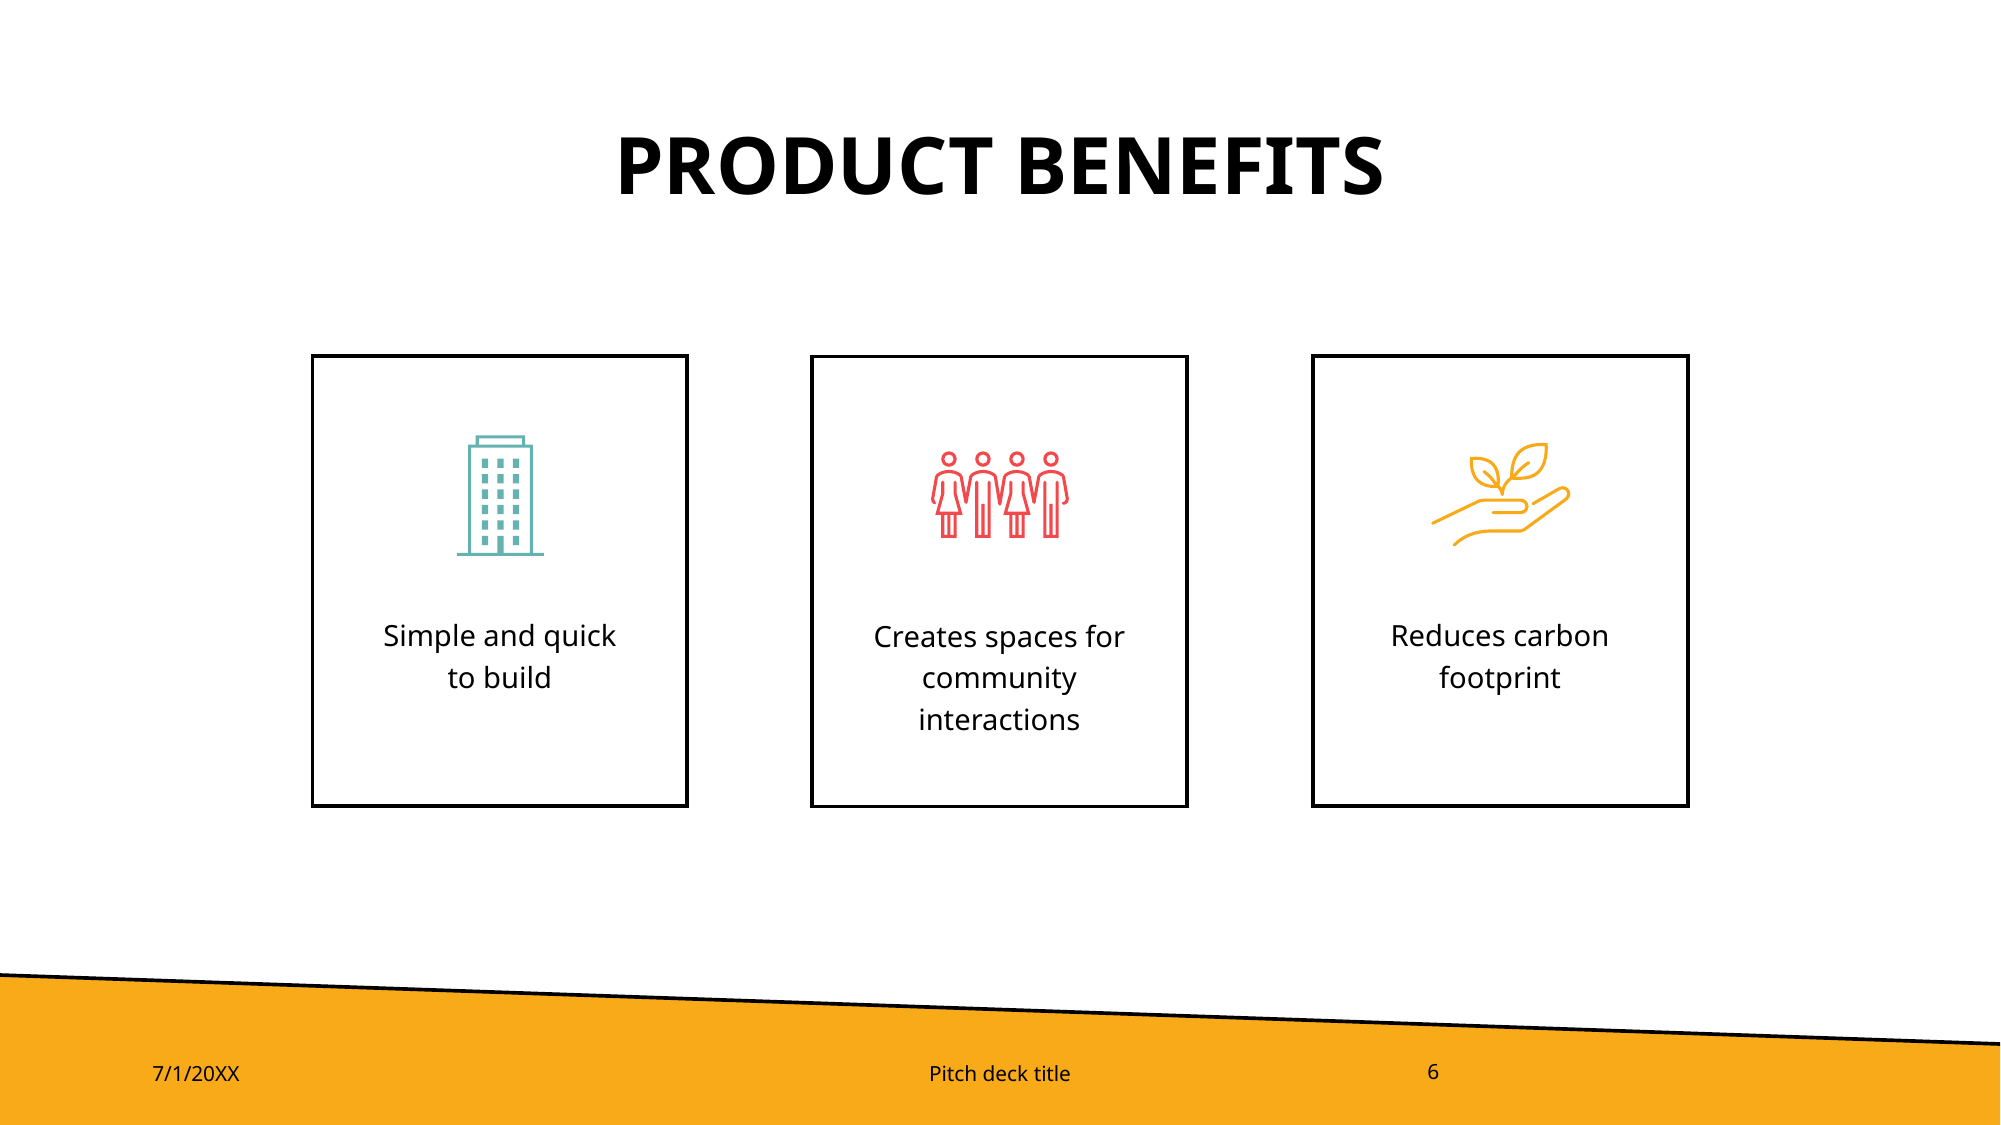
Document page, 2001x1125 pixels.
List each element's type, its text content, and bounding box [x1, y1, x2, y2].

picture [1425, 418, 1576, 569]
text_box 7/1/20XX [137, 1042, 588, 1103]
text_box 6 [1412, 1042, 1863, 1103]
list Simple and quick to build [314, 358, 686, 804]
list Creates spaces for community interactions [814, 358, 1185, 805]
title PRODUCT BENEFITS [137, 59, 1863, 278]
text_box Pitch deck title [662, 1042, 1338, 1103]
list Reduces carbon footprint [1315, 358, 1686, 804]
